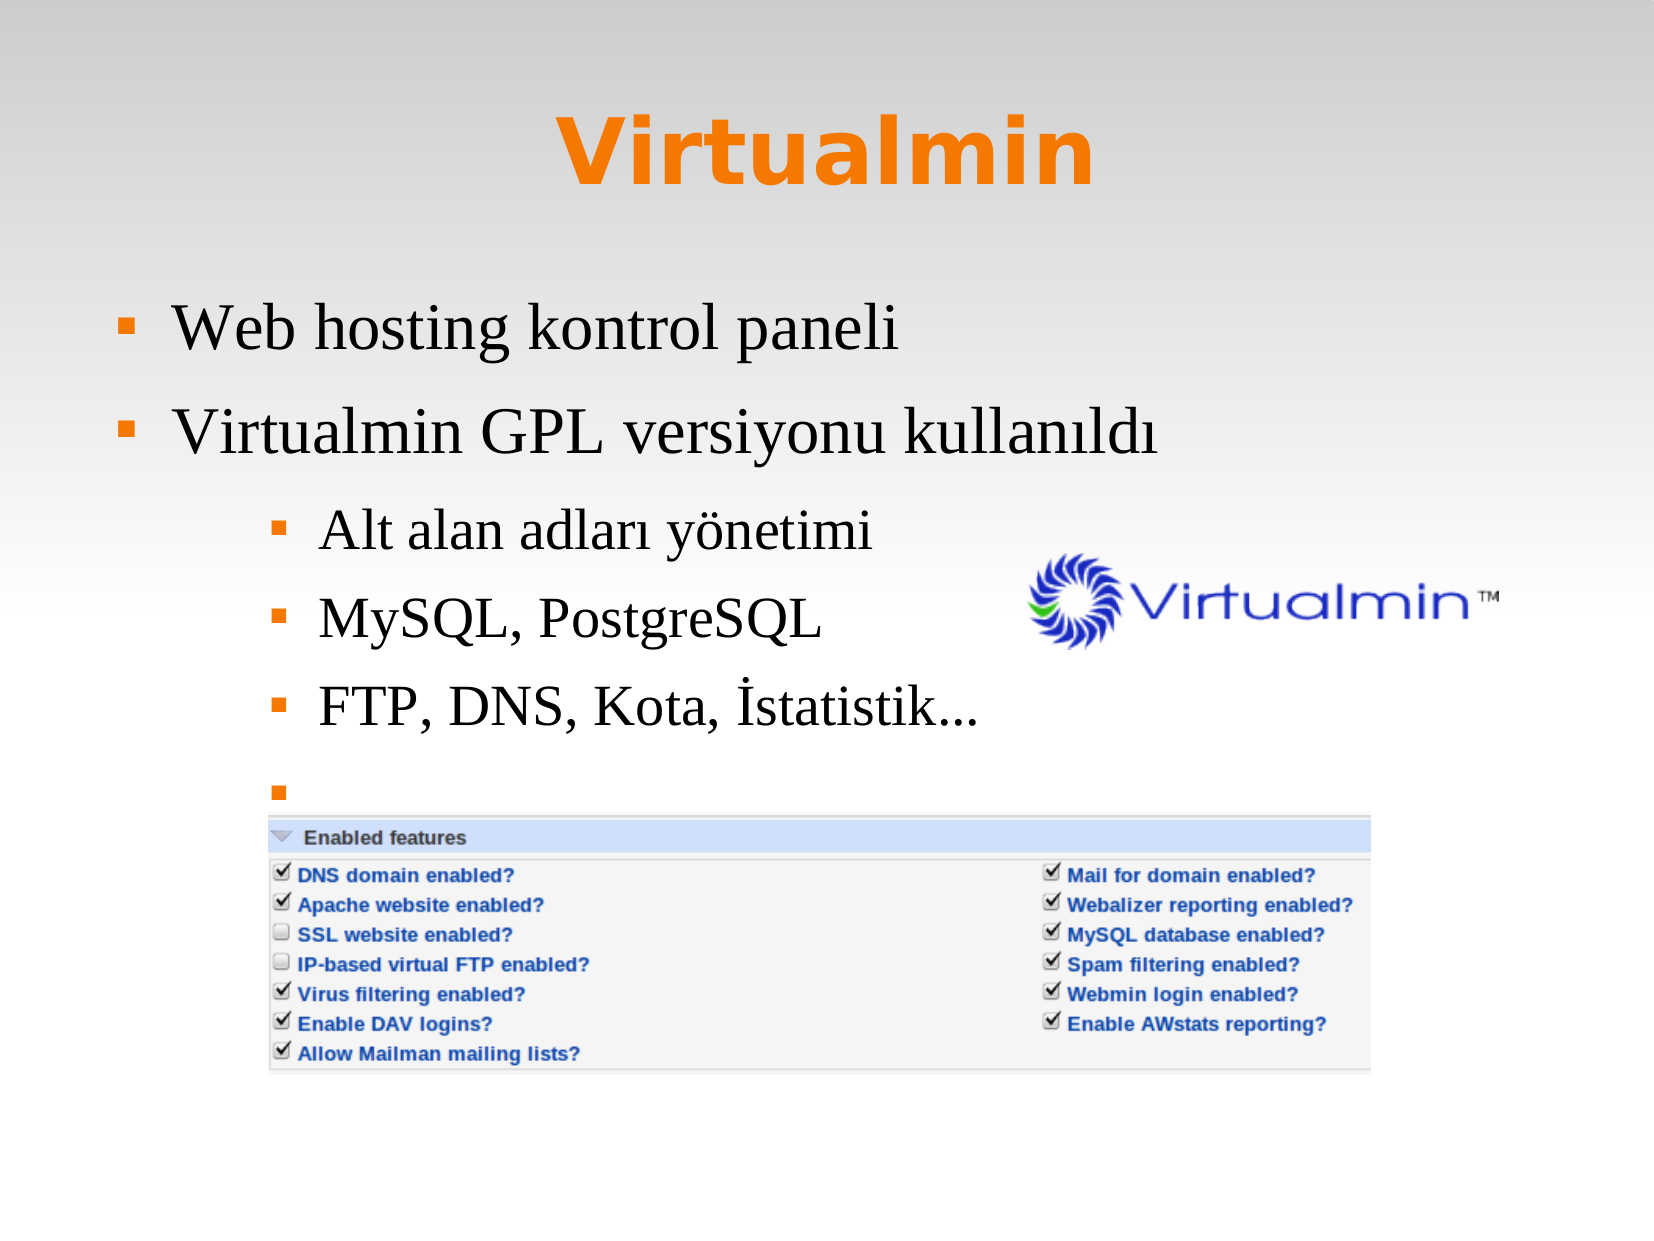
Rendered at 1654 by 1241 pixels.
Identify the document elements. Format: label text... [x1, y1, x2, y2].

picture [1027, 553, 1499, 650]
list Web hosting kontrol paneli Virtualmin GPL versiyonu kullanıldı Alt alan adları yönetimi MySQL, PostgreSQL FTP, DNS, Kota, İstatistik... [82, 290, 1571, 1109]
picture [268, 812, 1371, 1075]
title Virtualmin [82, 49, 1571, 257]
